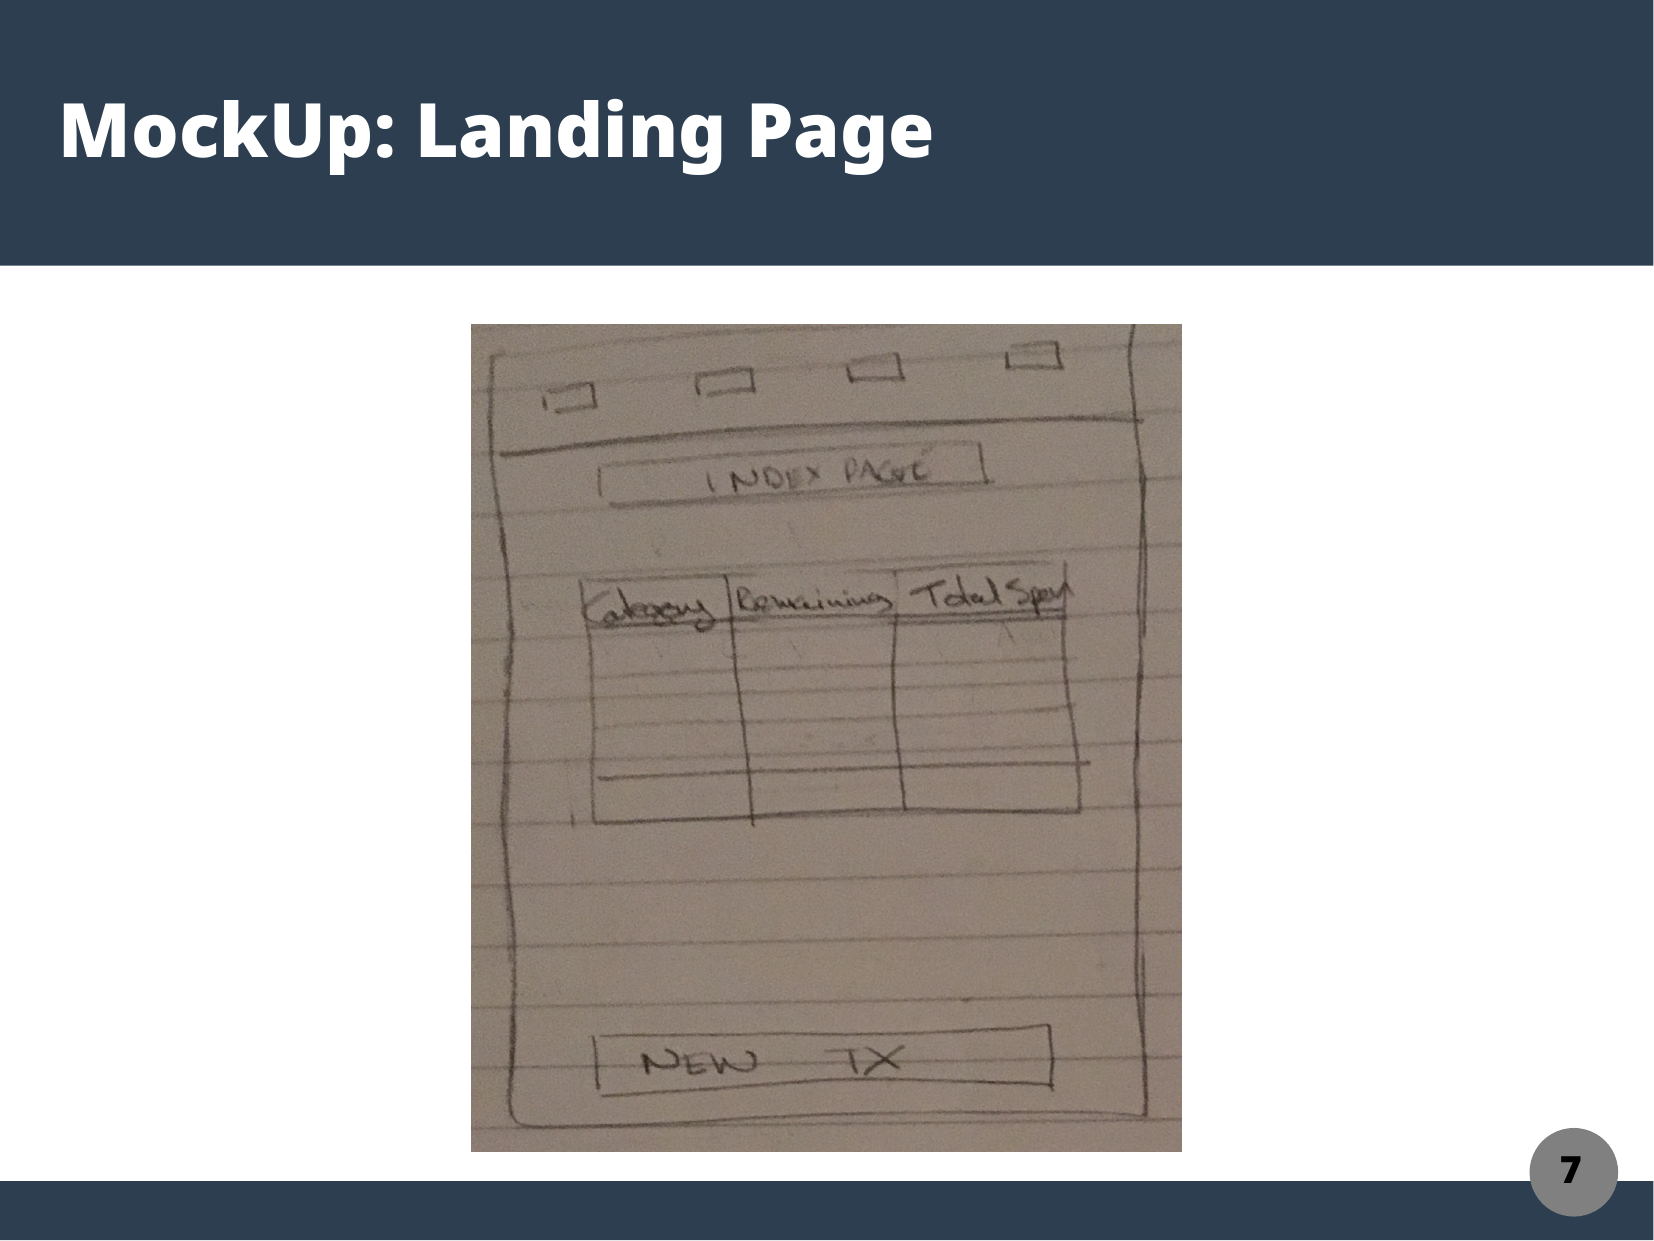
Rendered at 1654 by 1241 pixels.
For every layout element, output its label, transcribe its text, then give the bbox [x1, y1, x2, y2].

picture [471, 324, 1182, 1152]
title MockUp: Landing Page [59, 49, 1595, 207]
